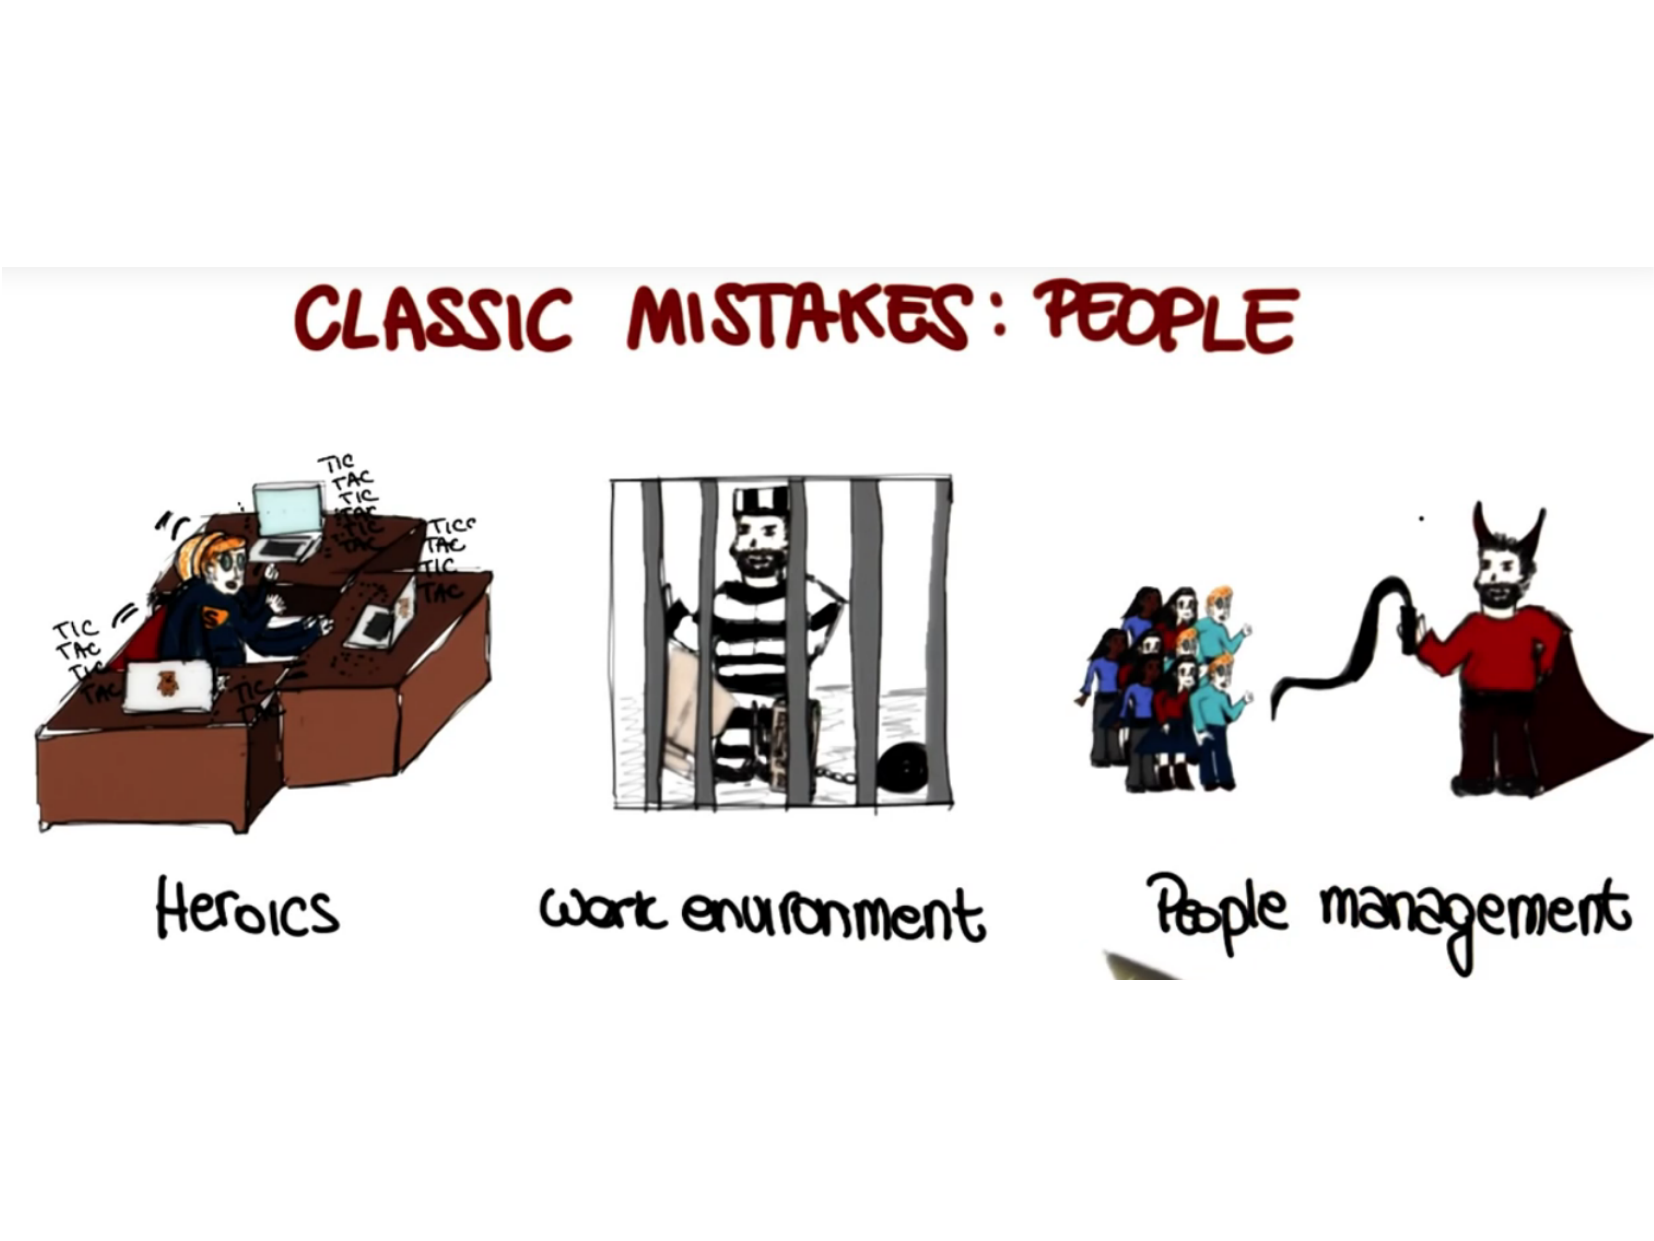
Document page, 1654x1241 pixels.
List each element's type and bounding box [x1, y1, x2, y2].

picture [2, 267, 1654, 980]
